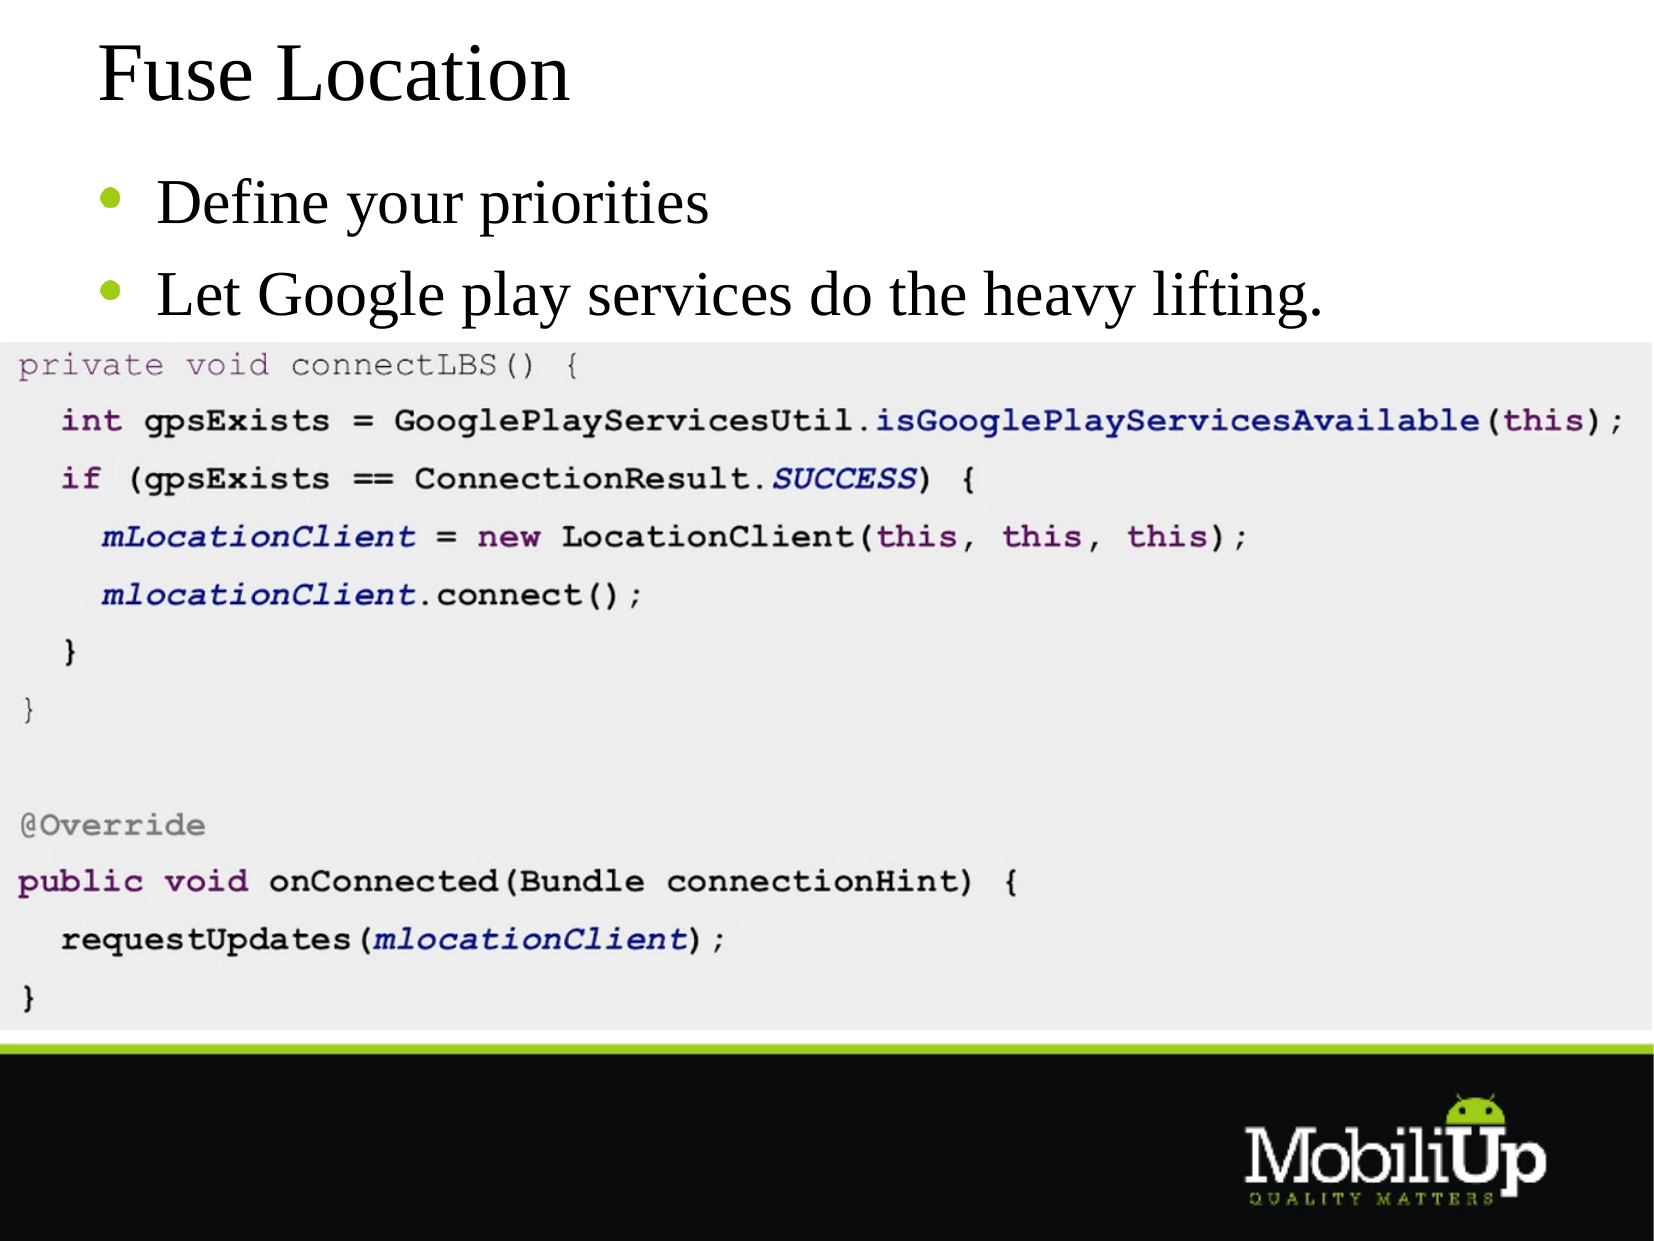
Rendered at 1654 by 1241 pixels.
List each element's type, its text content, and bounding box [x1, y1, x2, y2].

title Fuse Location [82, 9, 1571, 125]
list Define your priorities Let Google play services do the heavy lifting. [85, 151, 1574, 342]
picture [0, 0, 1654, 1241]
